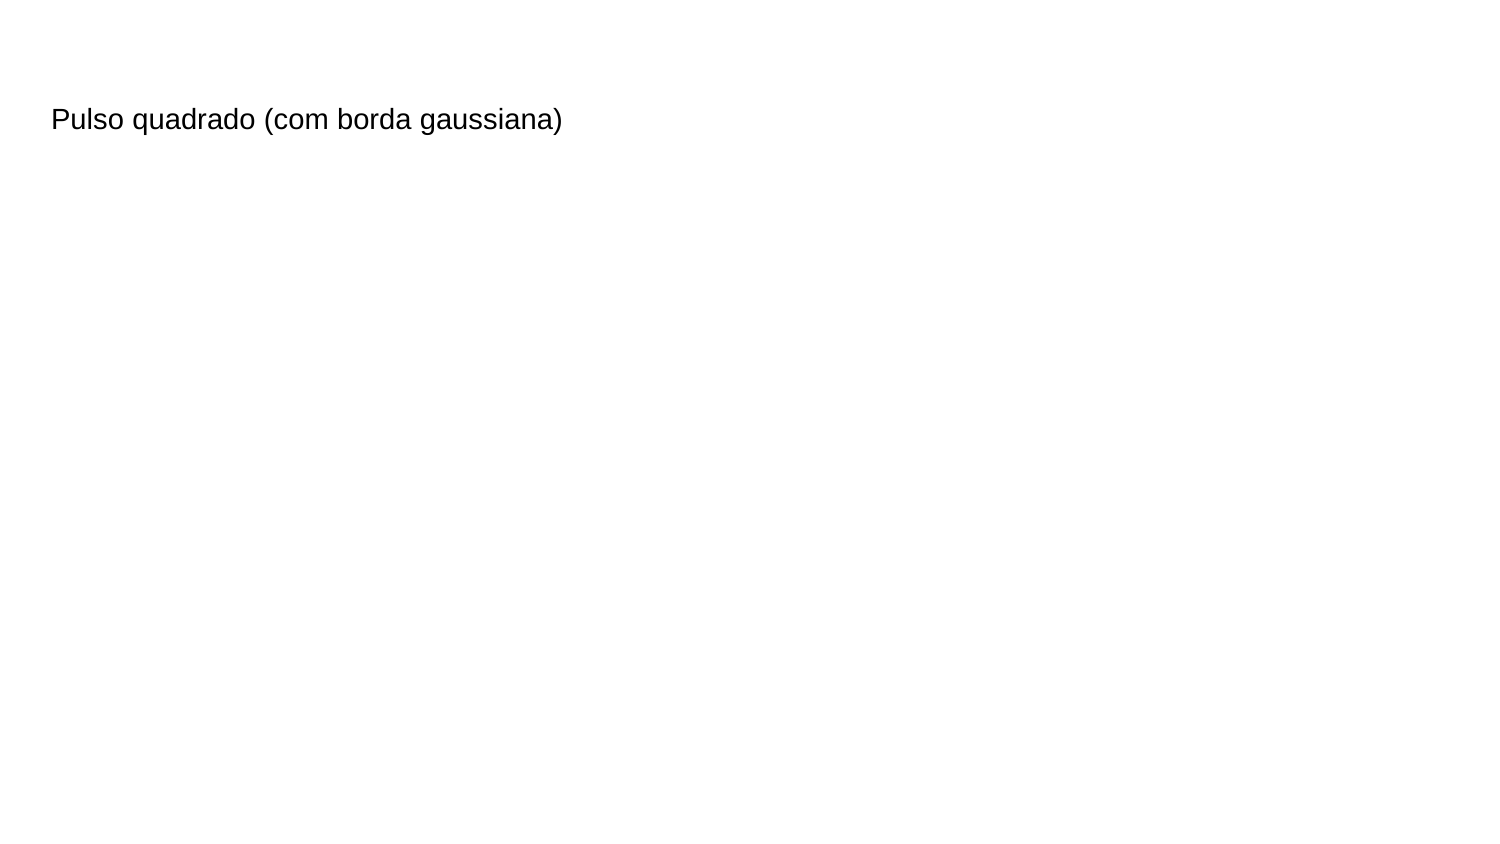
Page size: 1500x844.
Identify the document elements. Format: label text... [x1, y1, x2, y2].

title Pulso quadrado (com borda gaussiana) [51, 72, 1449, 167]
